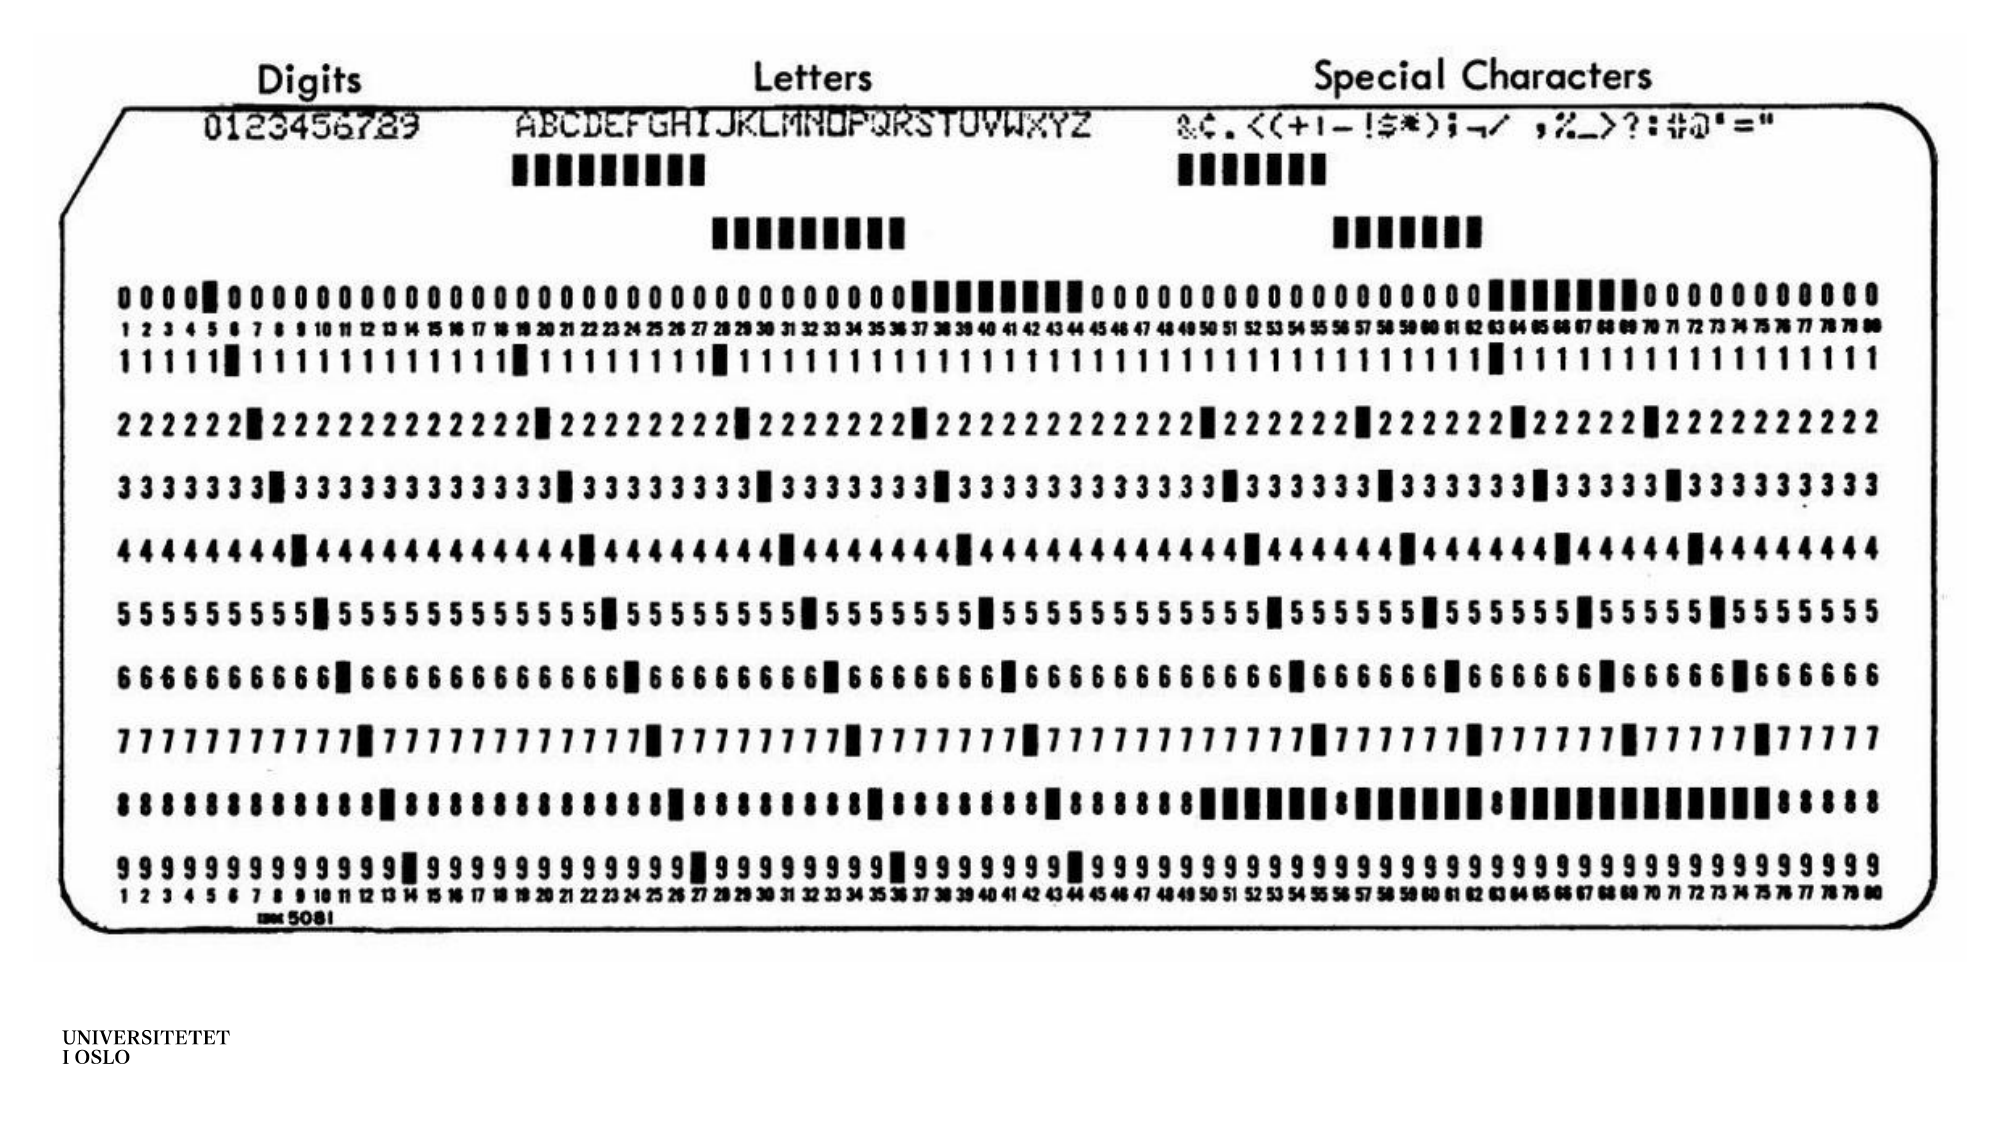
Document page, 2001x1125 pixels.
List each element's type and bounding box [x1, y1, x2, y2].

picture [33, 33, 1967, 962]
picture [62, 1030, 230, 1064]
